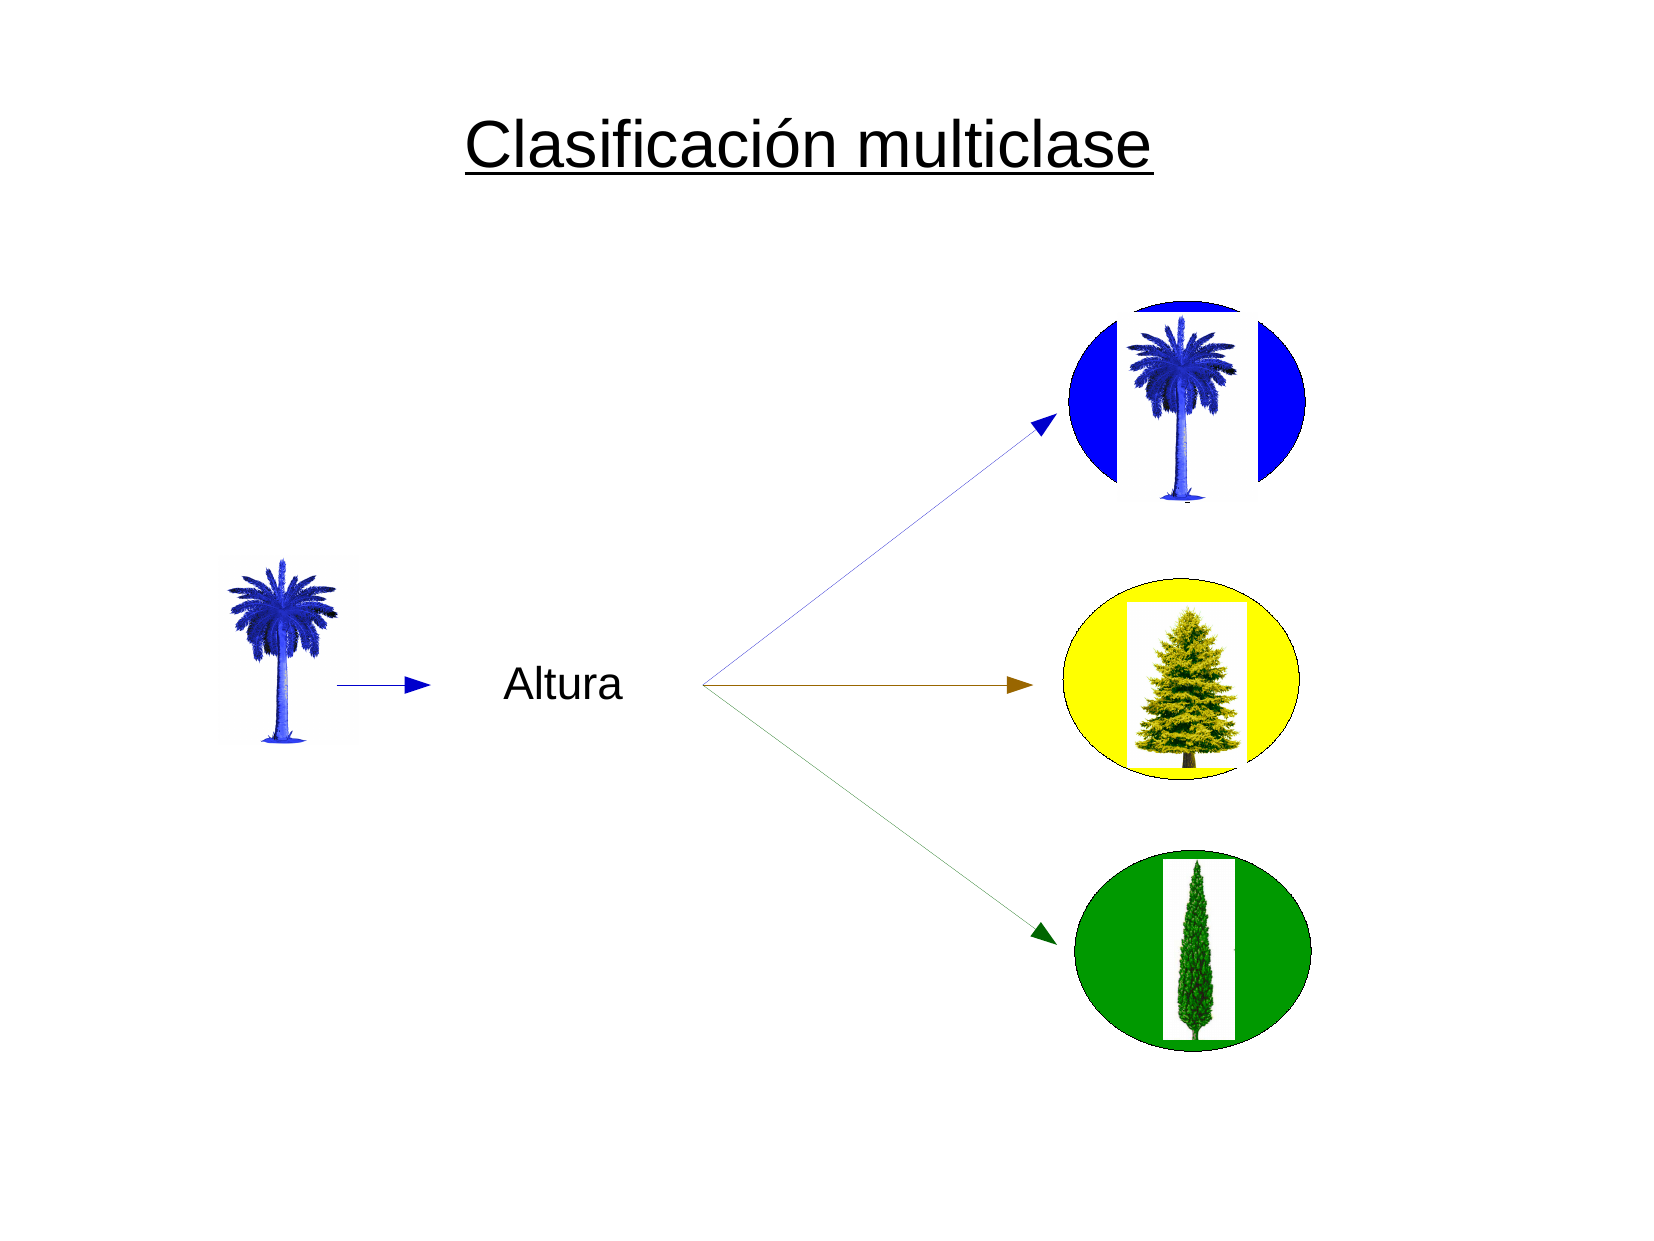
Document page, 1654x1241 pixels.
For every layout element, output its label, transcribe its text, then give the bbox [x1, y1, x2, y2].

text_box [1068, 320, 1117, 483]
picture [218, 555, 359, 745]
text_box Altura [431, 608, 638, 768]
text_box [1258, 321, 1306, 482]
text_box [1133, 301, 1241, 312]
title Clasificación multiclase [377, 53, 1241, 237]
text_box [1062, 578, 1300, 780]
picture [1117, 312, 1258, 502]
text_box [1074, 850, 1312, 1052]
picture [1163, 859, 1235, 1040]
picture [1127, 602, 1247, 768]
